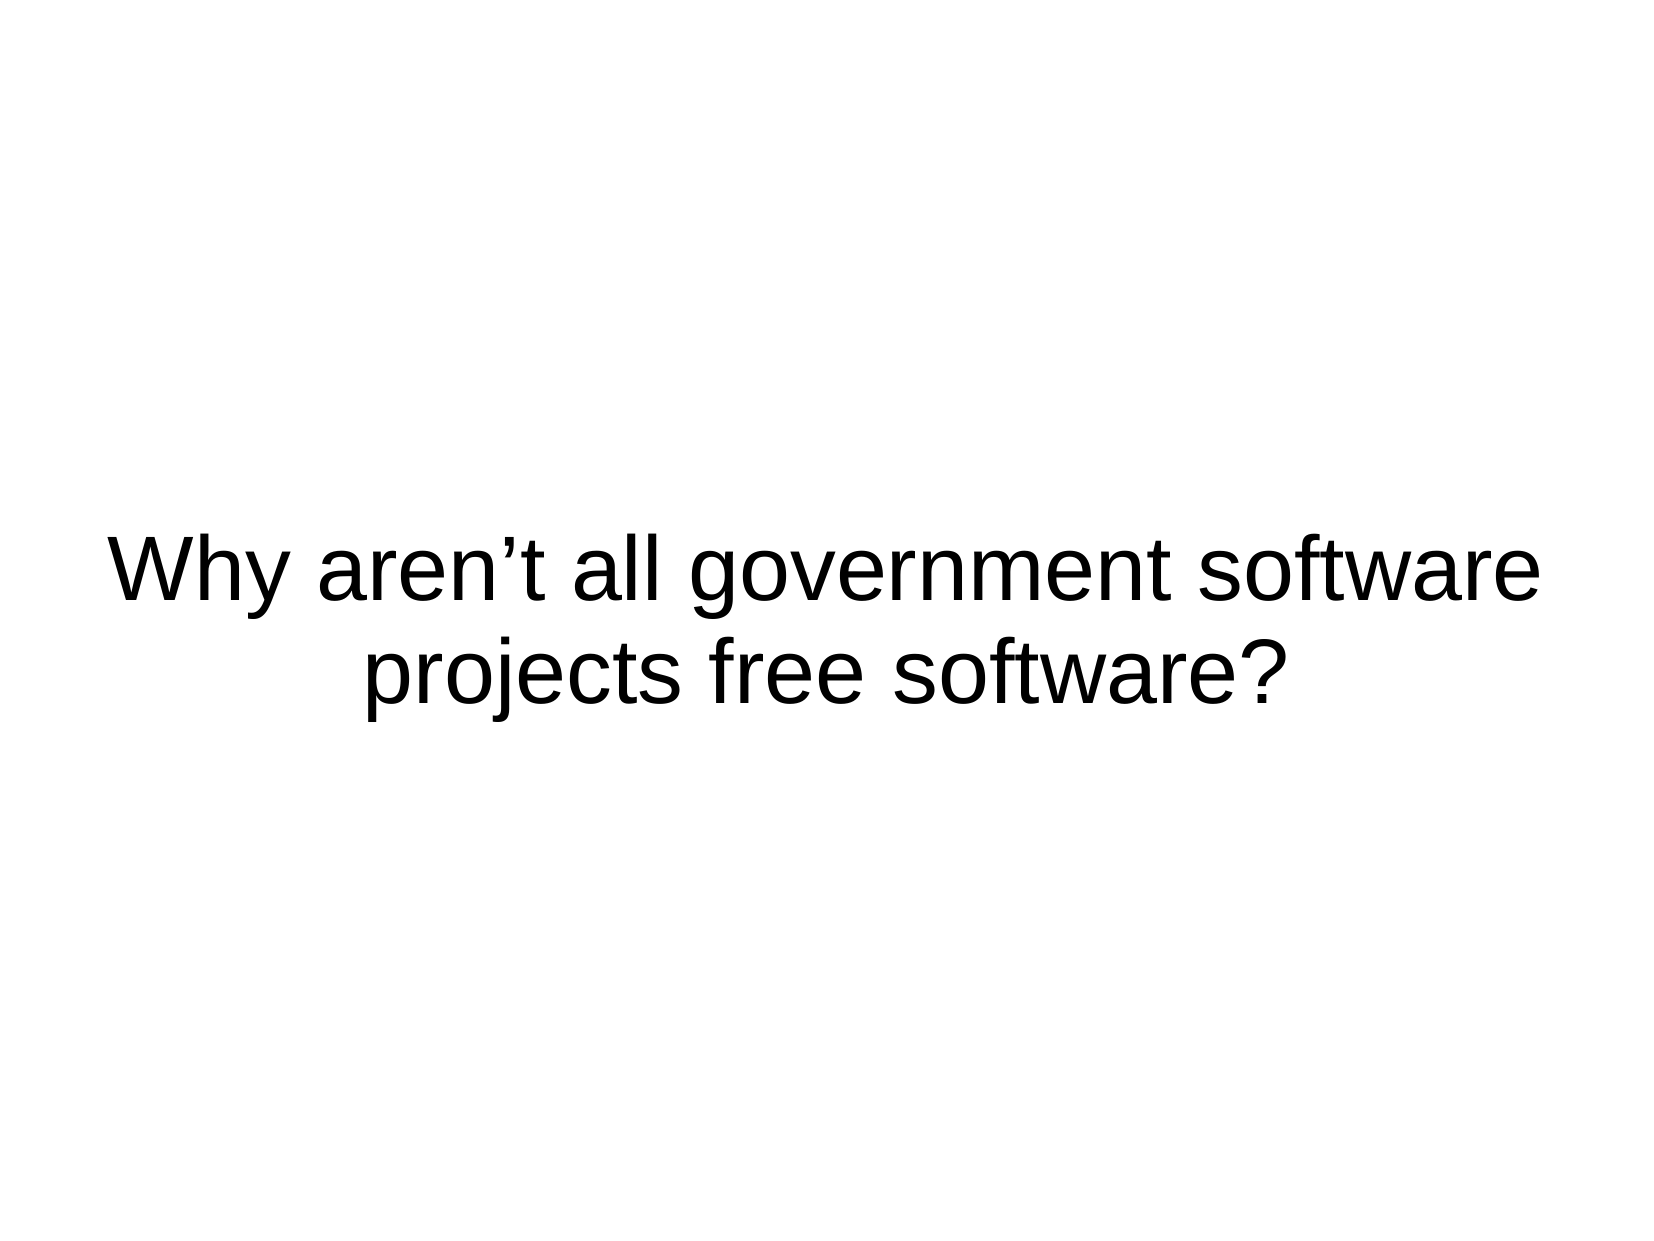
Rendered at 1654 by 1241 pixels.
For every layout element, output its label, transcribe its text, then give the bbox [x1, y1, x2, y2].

title Why aren’t all government software projects free software? [82, 516, 1571, 724]
